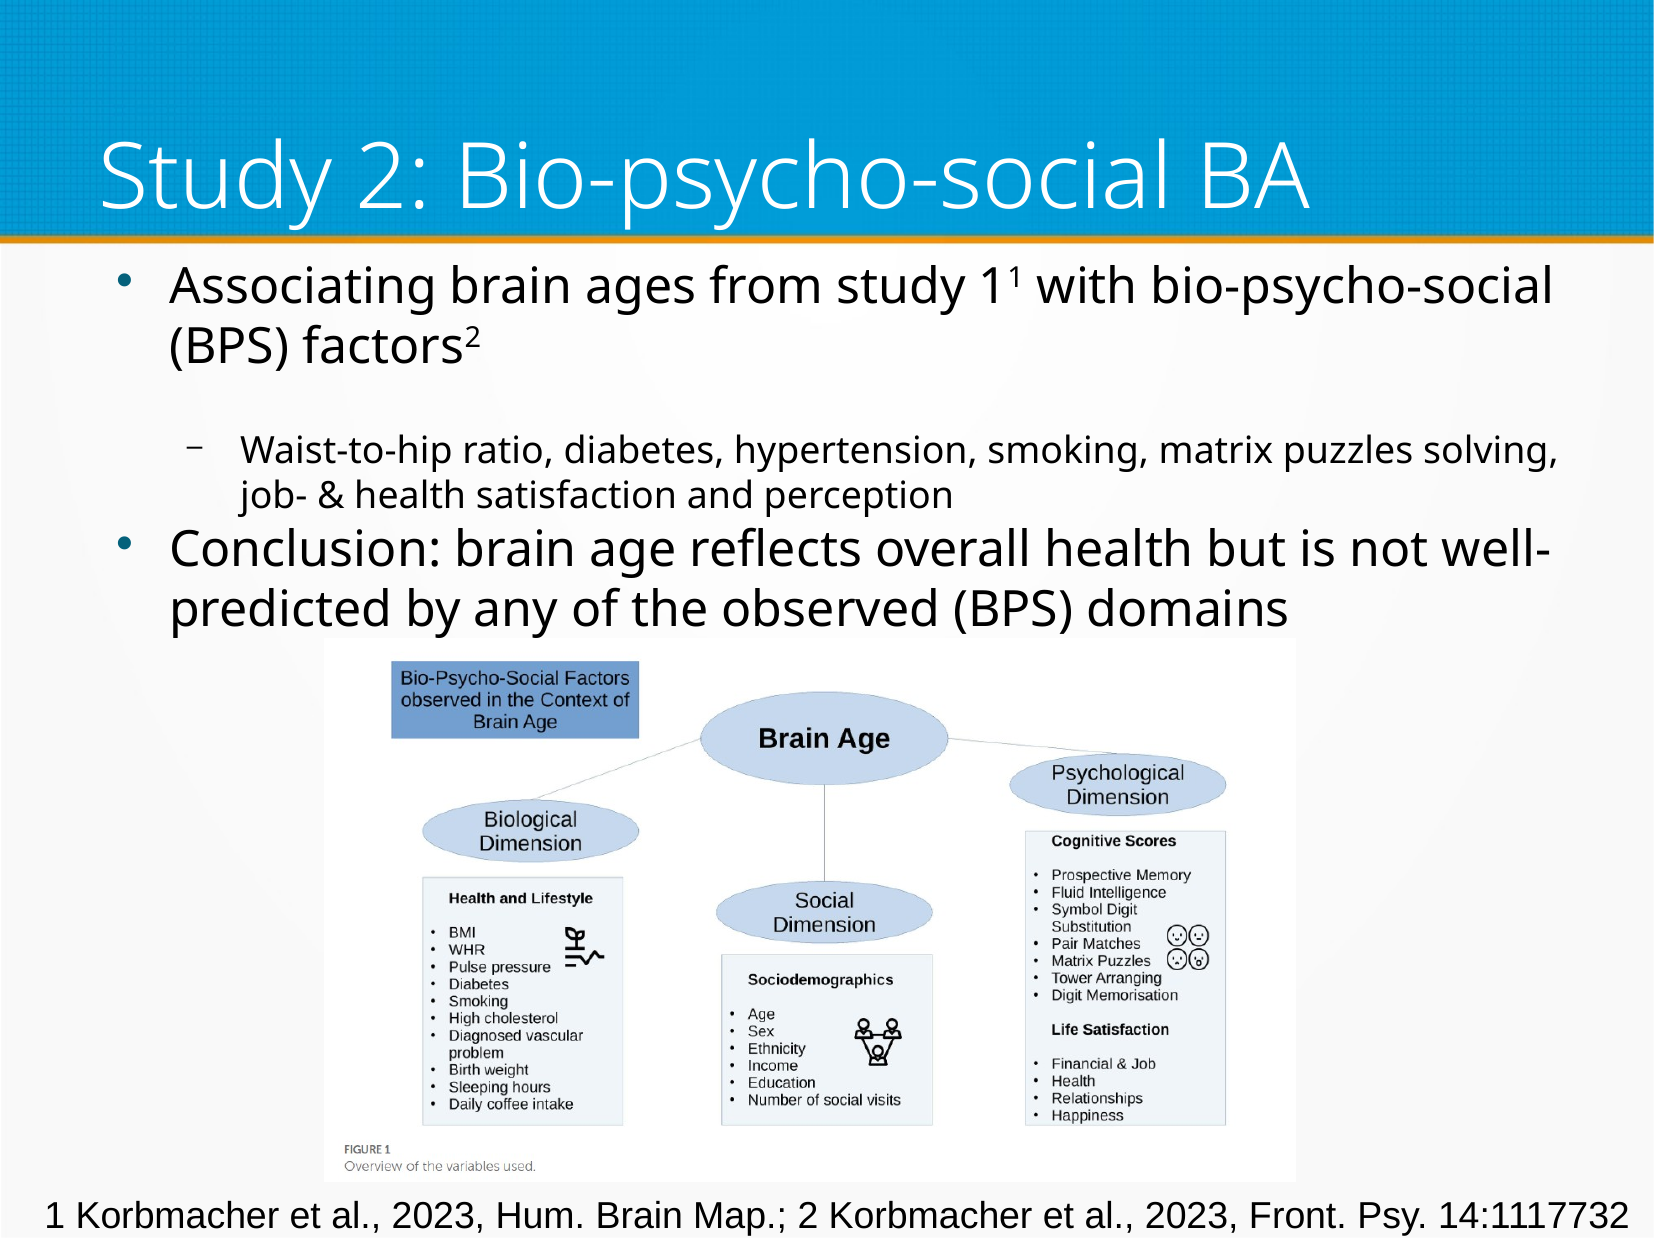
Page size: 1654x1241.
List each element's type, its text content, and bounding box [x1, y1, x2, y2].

text_box 1 Korbmacher et al., 2023, Hum. Brain Map.; 2 Korbmacher et al., 2023, Front. Psy. 14:1117732 [29, 1183, 1654, 1240]
title Study 2: Bio-psycho-social BA [98, 19, 1654, 227]
picture [0, 233, 1654, 1241]
list Associating brain ages from study 11 with bio-psycho-social (BPS) factors2 Waist-to-hip ratio, diabetes, hypertension, smoking, matrix puzzles solving, job- & health satisfaction and perception Conclusion: brain age reflects overall health but is not well-predicted by any of the observed (BPS) domains [98, 253, 1625, 650]
